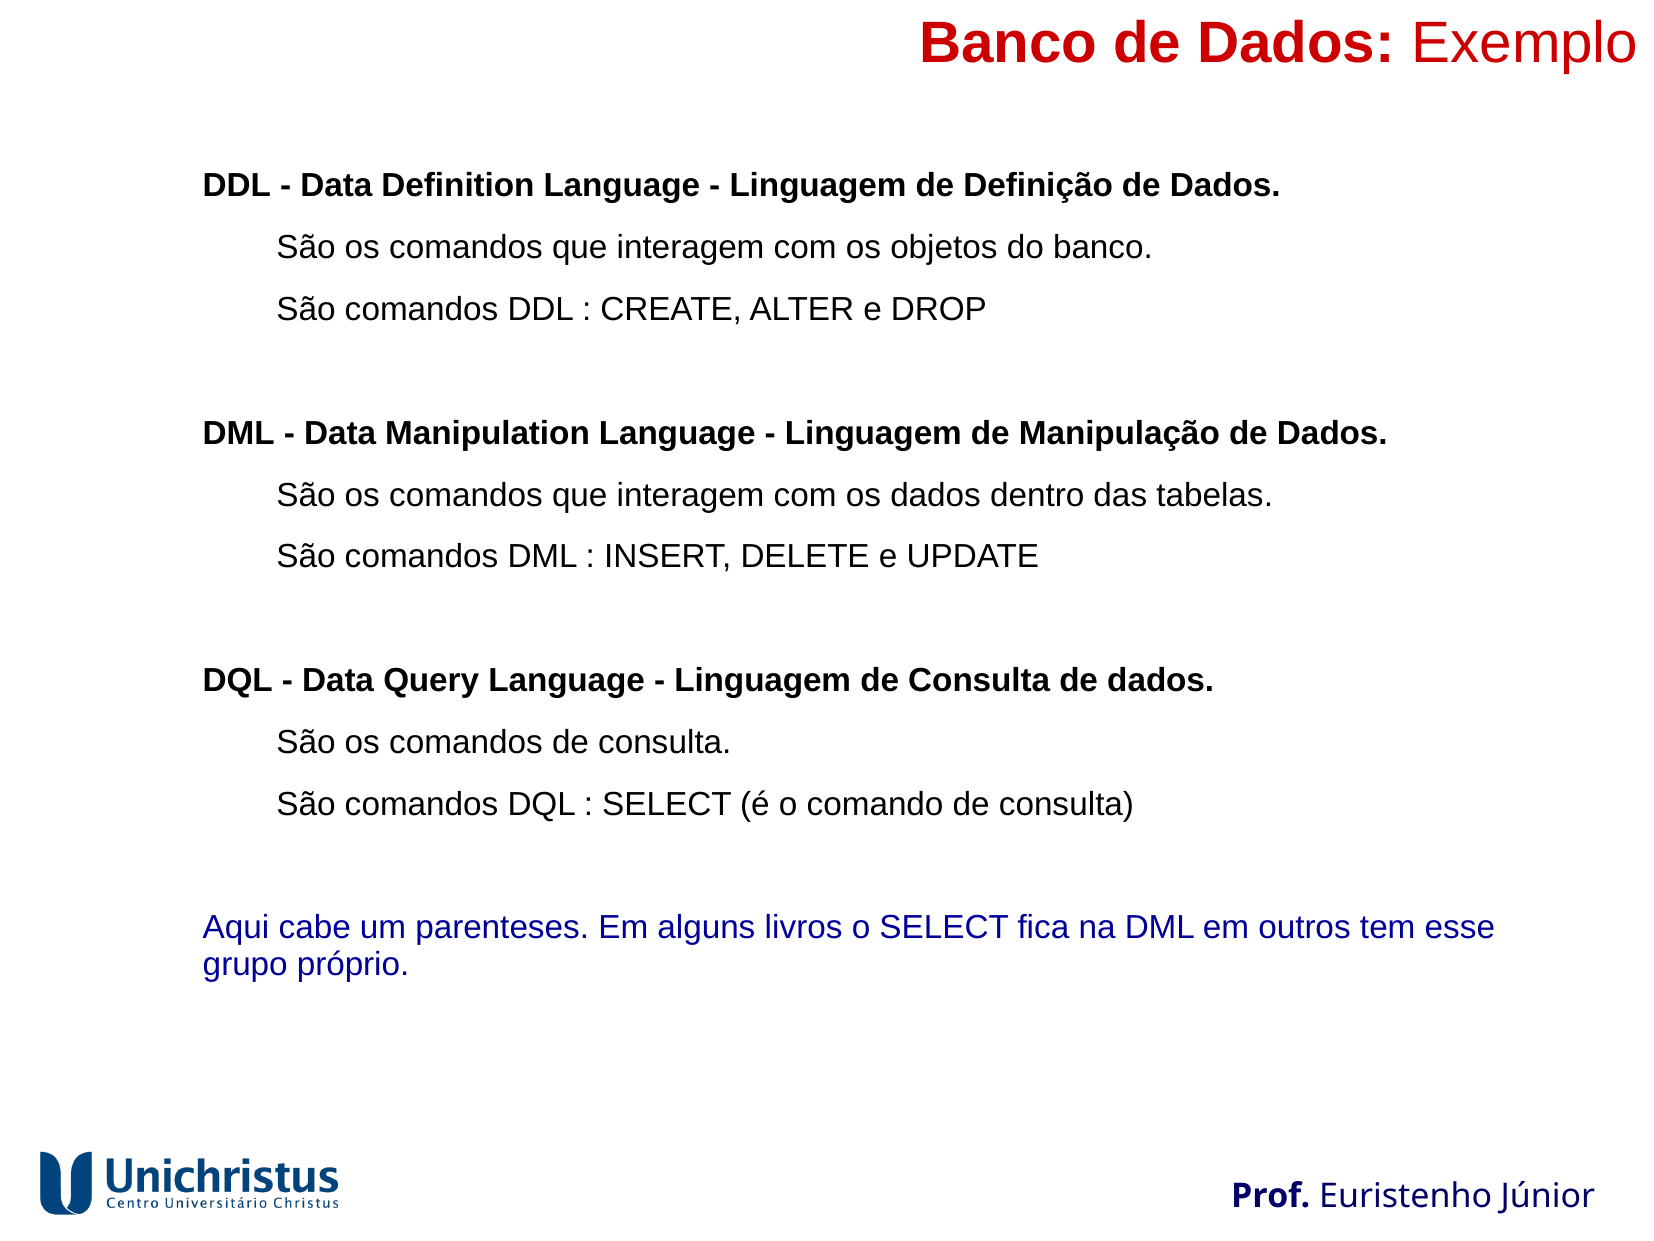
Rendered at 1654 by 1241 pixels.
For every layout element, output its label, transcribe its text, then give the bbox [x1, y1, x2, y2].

text_box DDL - Data Definition Language - Linguagem de Definição de Dados. São os comandos que interagem com os objetos do banco. São comandos DDL : CREATE, ALTER e DROP DML - Data Manipulation Language - Linguagem de Manipulação de Dados. São os comandos que interagem com os dados dentro das tabelas. São comandos DML : INSERT, DELETE e UPDATE DQL - Data Query Language - Linguagem de Consulta de dados. São os comandos de consulta. São comandos DQL : SELECT (é o comando de consulta) Aqui cabe um parenteses. Em alguns livros o SELECT fica na DML em outros tem esse grupo próprio. [187, 159, 1583, 991]
picture [35, 1148, 343, 1217]
text_box Prof. Euristenho Júnior [1216, 1163, 1654, 1224]
text_box Banco de Dados: Exemplo [904, 2, 1654, 83]
